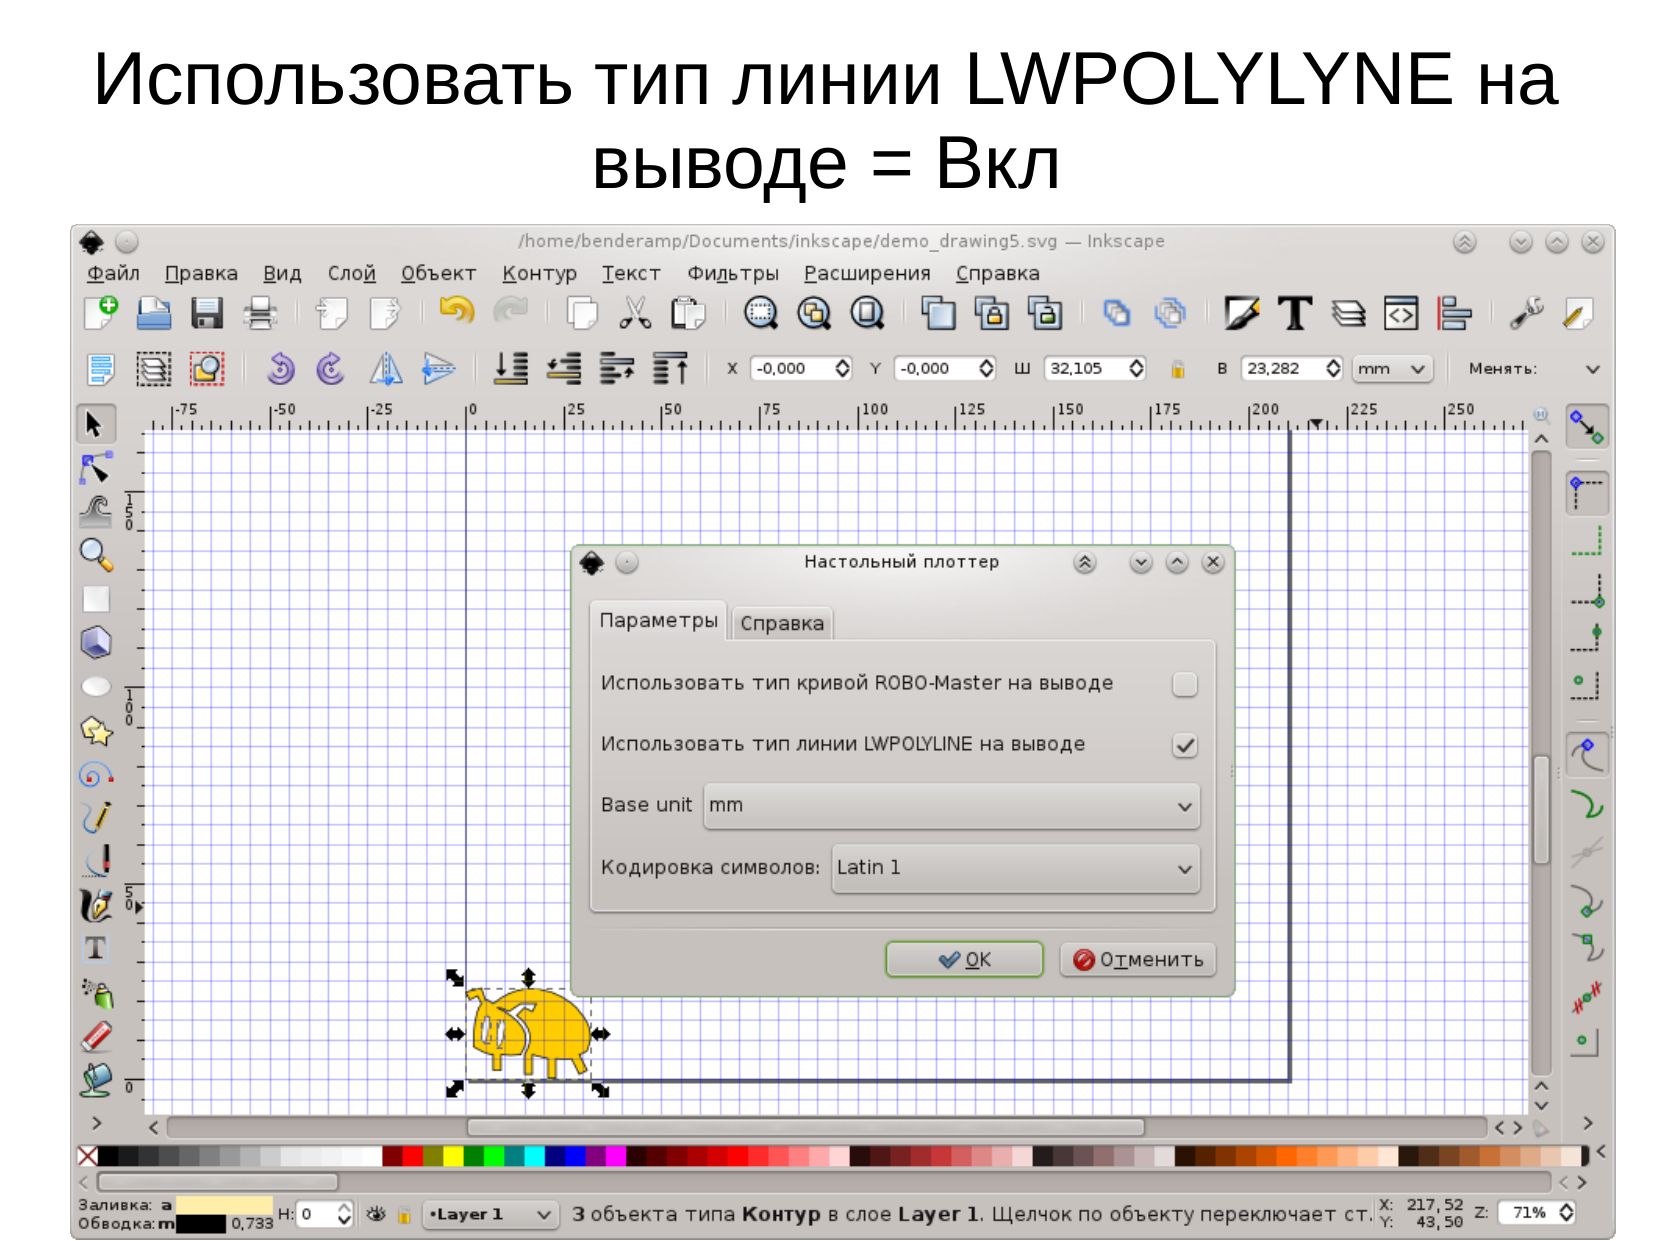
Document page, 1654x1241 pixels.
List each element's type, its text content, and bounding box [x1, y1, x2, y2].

title Использовать тип линии LWPOLYLYNE на выводе = Вкл [82, 17, 1571, 224]
picture [70, 224, 1616, 1240]
